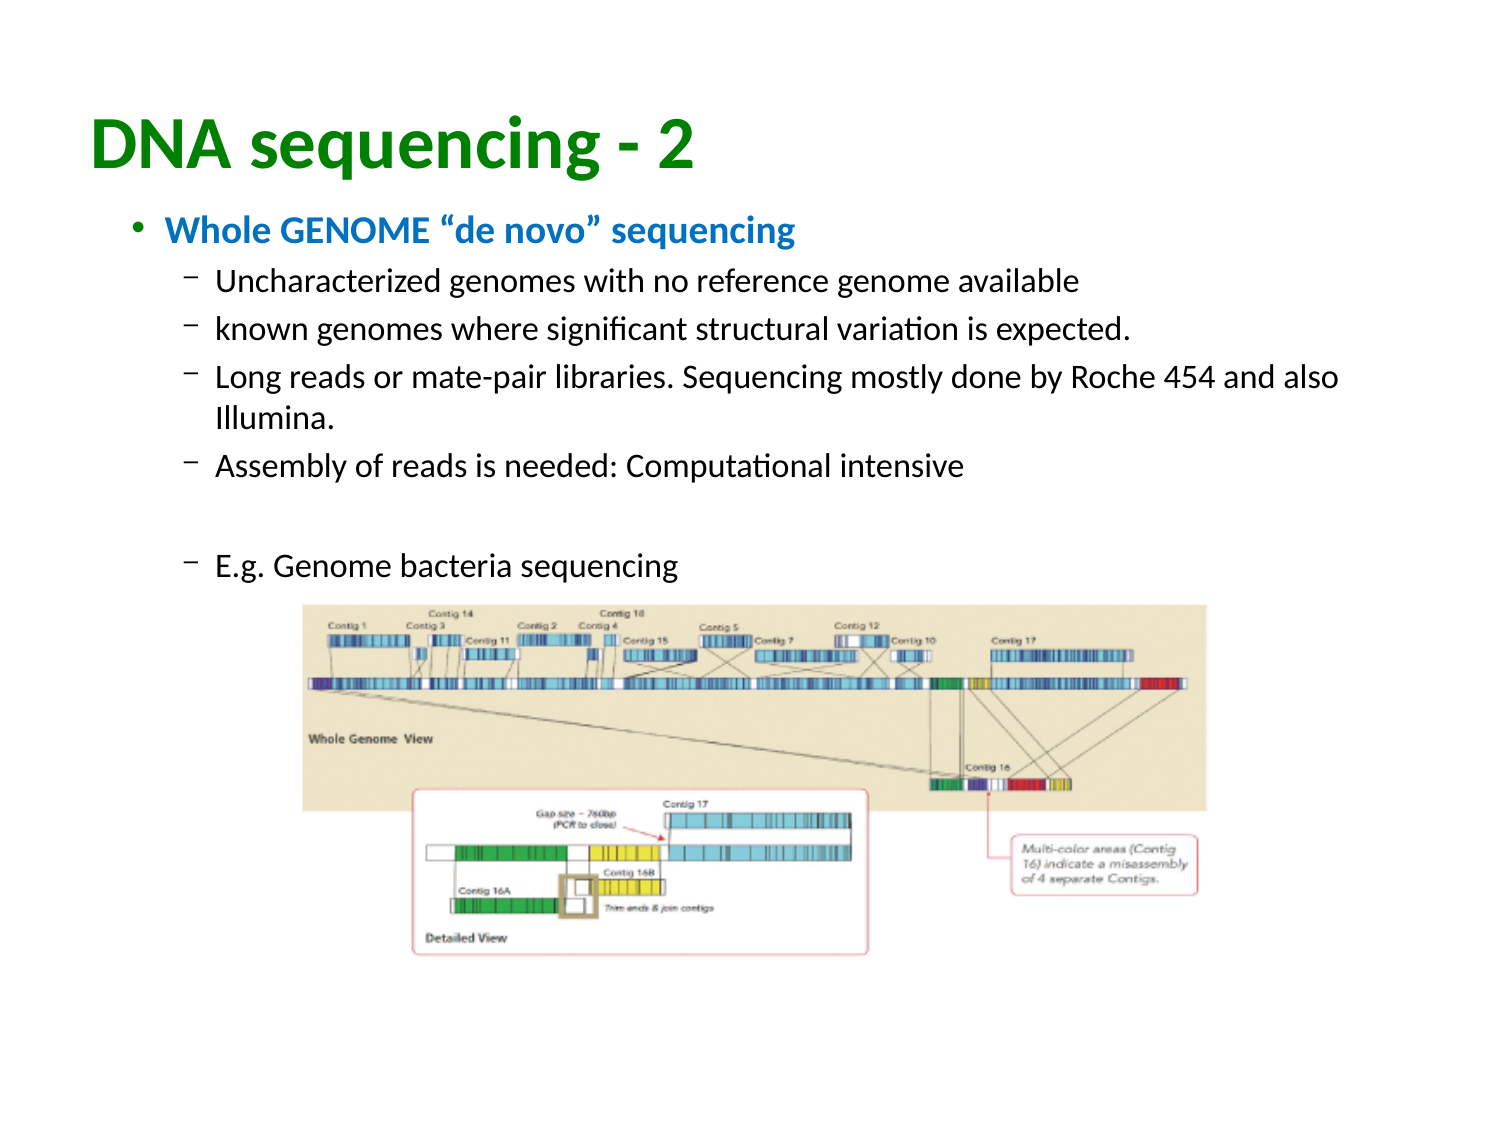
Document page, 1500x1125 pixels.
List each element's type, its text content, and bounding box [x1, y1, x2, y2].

list Whole GENOME “de novo” sequencing Uncharacterized genomes with no reference genome available known genomes where significant structural variation is expected. Long reads or mate-pair libraries. Sequencing mostly done by Roche 454 and also Illumina. Assembly of reads is needed: Computational intensive E.g. Genome bacteria sequencing [116, 196, 1412, 598]
title DNA sequencing - 2 [75, 45, 1425, 233]
picture [289, 593, 1223, 971]
